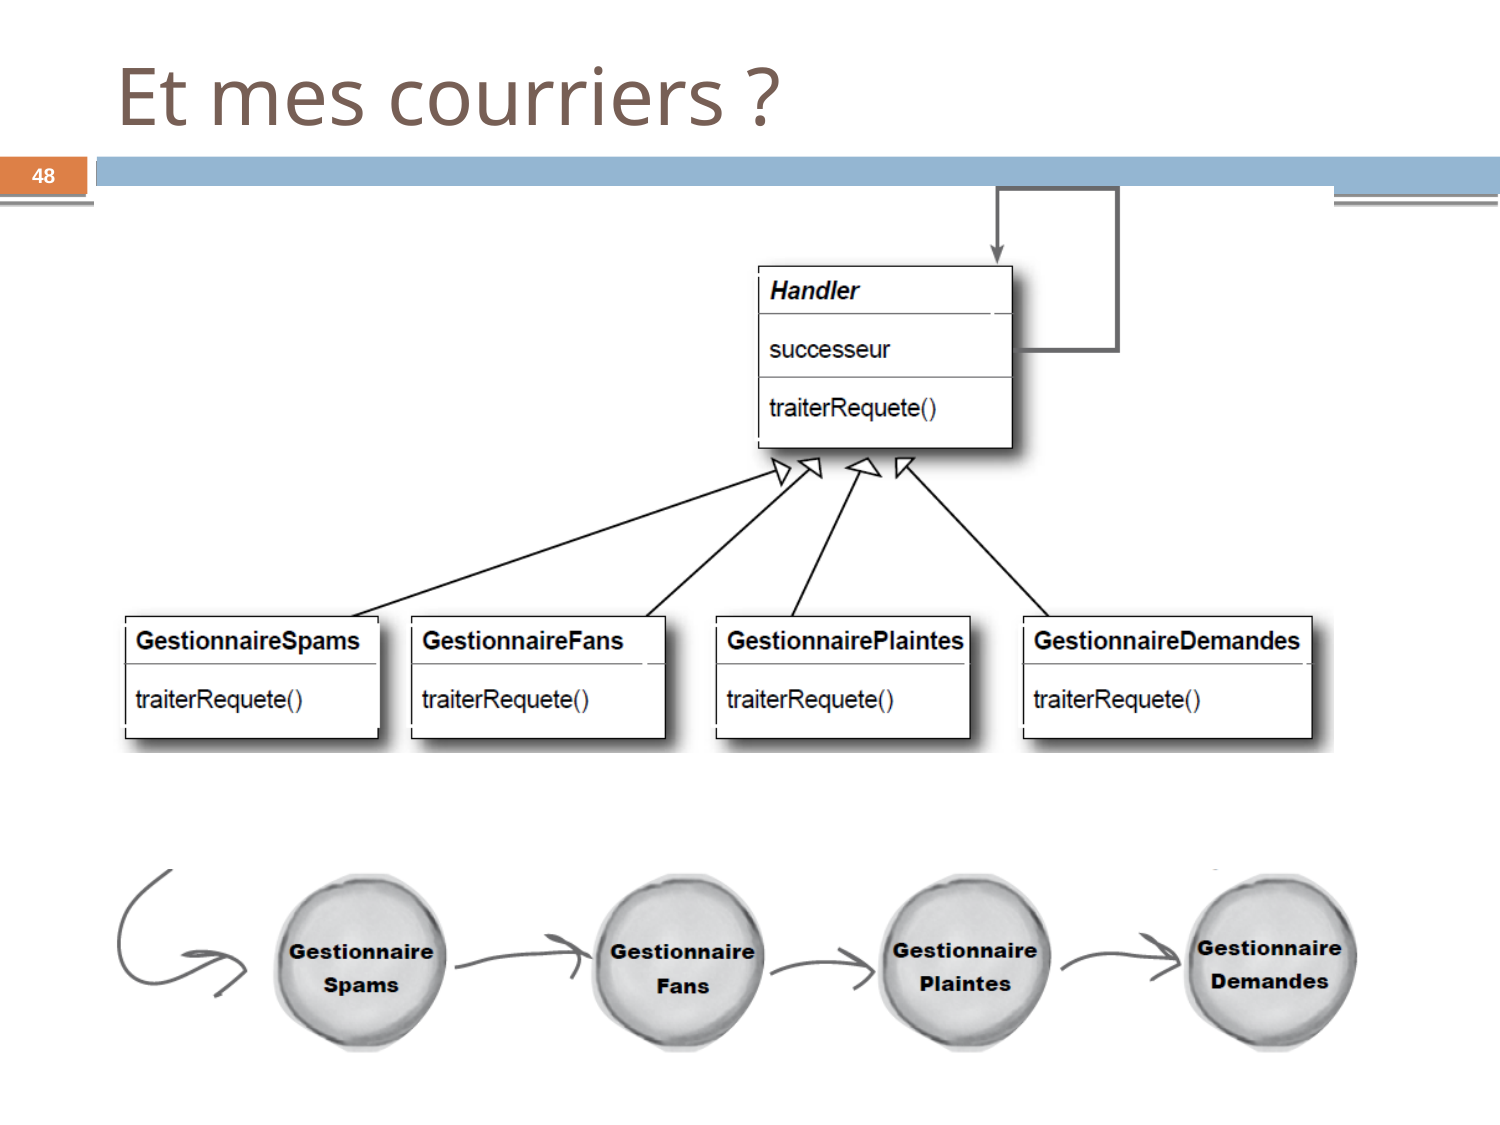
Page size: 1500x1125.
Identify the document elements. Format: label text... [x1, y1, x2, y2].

picture [100, 869, 1372, 1065]
slide_number <numéro> [0, 155, 88, 196]
title Et mes courriers ? [100, 37, 1438, 149]
picture [94, 186, 1334, 753]
